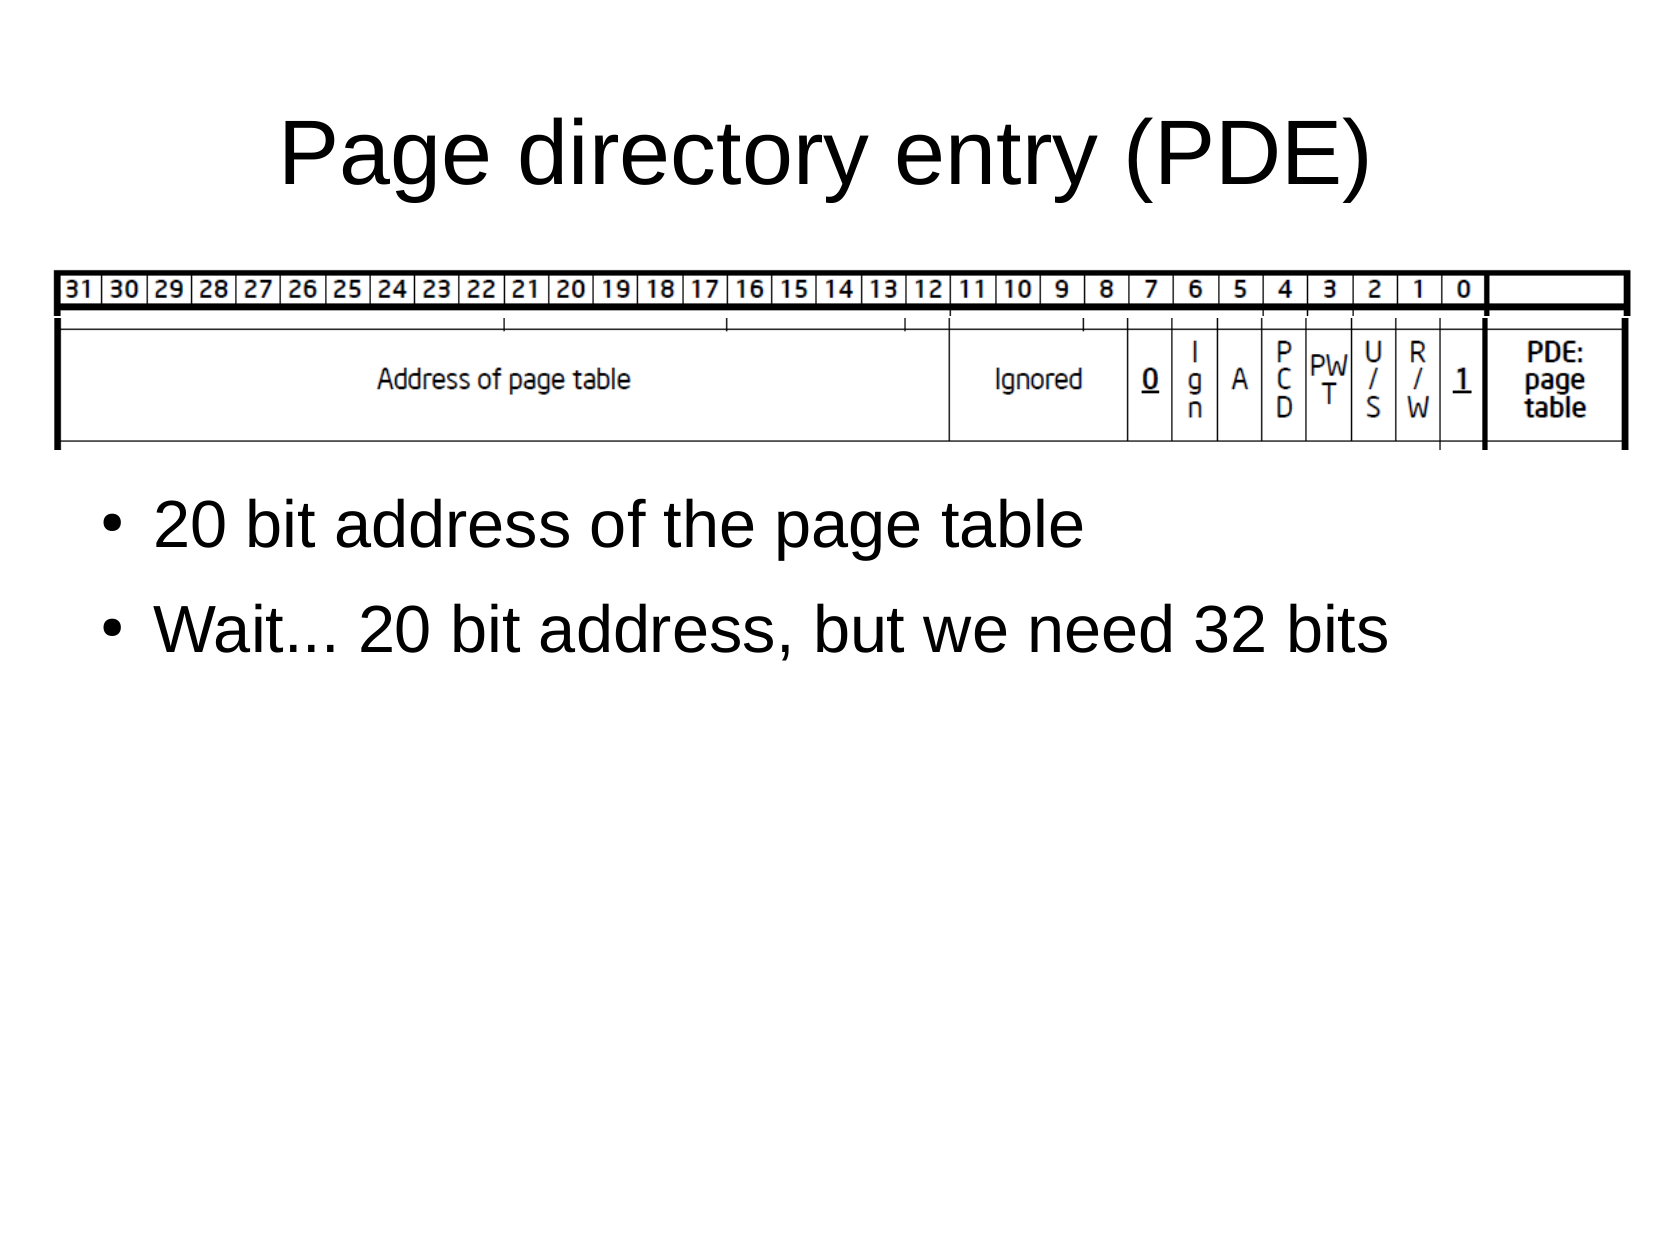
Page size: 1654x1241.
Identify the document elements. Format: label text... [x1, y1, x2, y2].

picture [37, 318, 1642, 451]
list 20 bit address of the page table Wait... 20 bit address, but we need 32 bits [82, 487, 1571, 1088]
picture [42, 262, 1636, 316]
title Page directory entry (PDE) [82, 49, 1571, 257]
